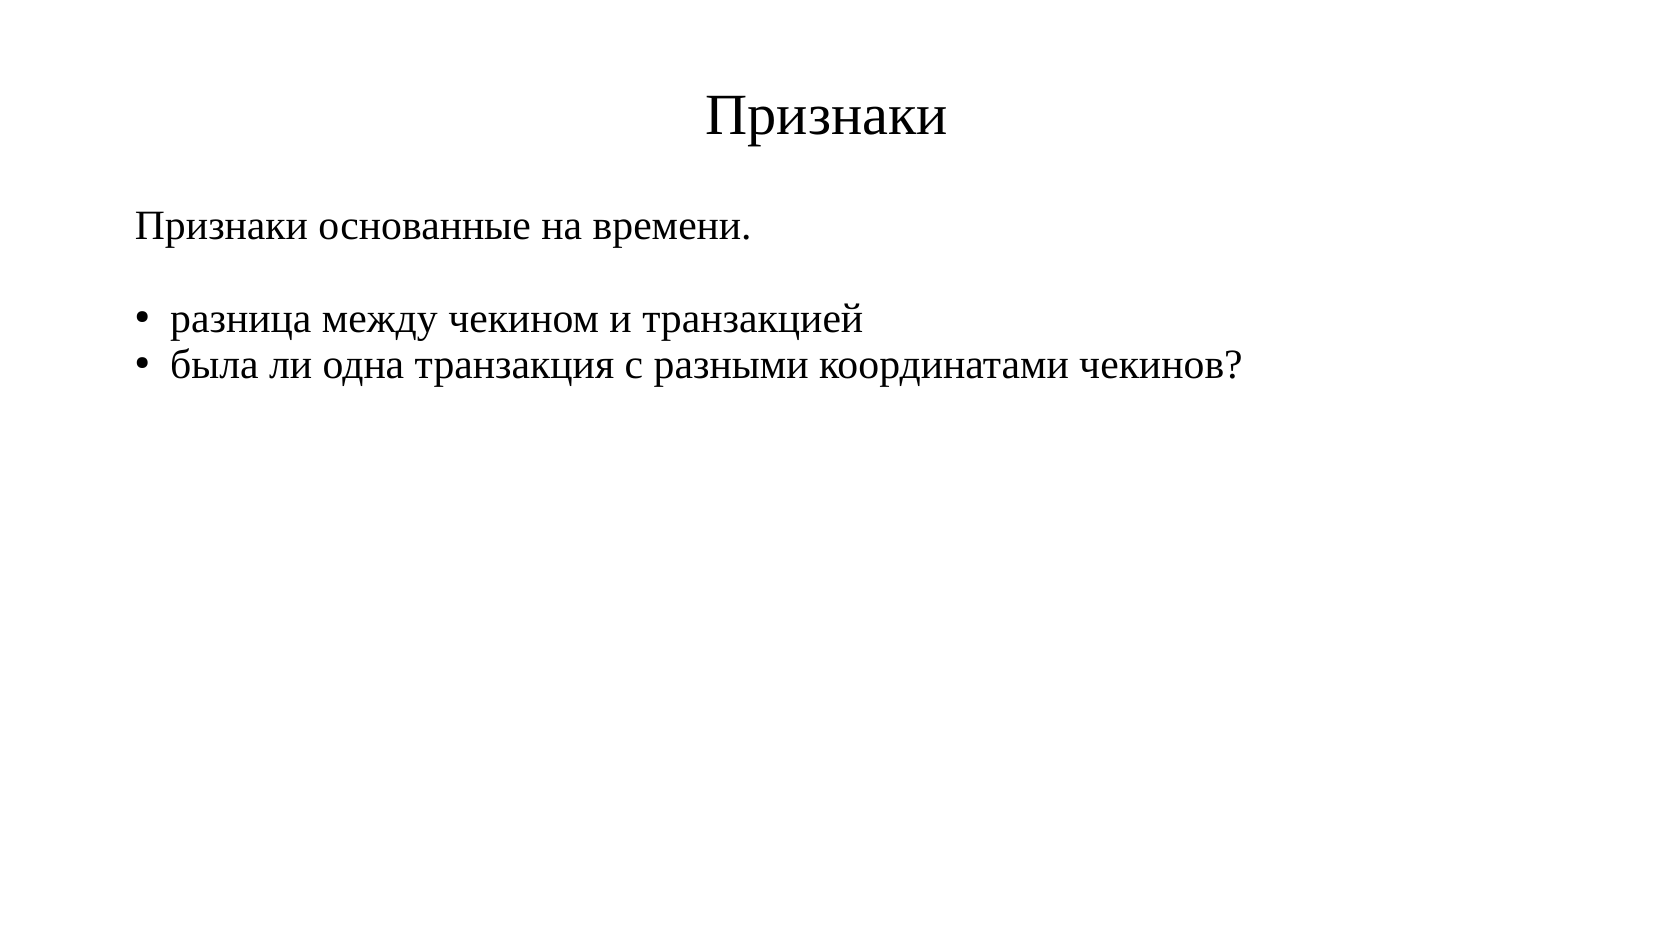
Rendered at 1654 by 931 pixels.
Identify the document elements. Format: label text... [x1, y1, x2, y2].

text_box Признаки [690, 75, 963, 155]
text_box Признаки основанные на времени. разница между чекином и транзакцией была ли одна транзакция с разными координатами чекинов? [120, 195, 1259, 396]
